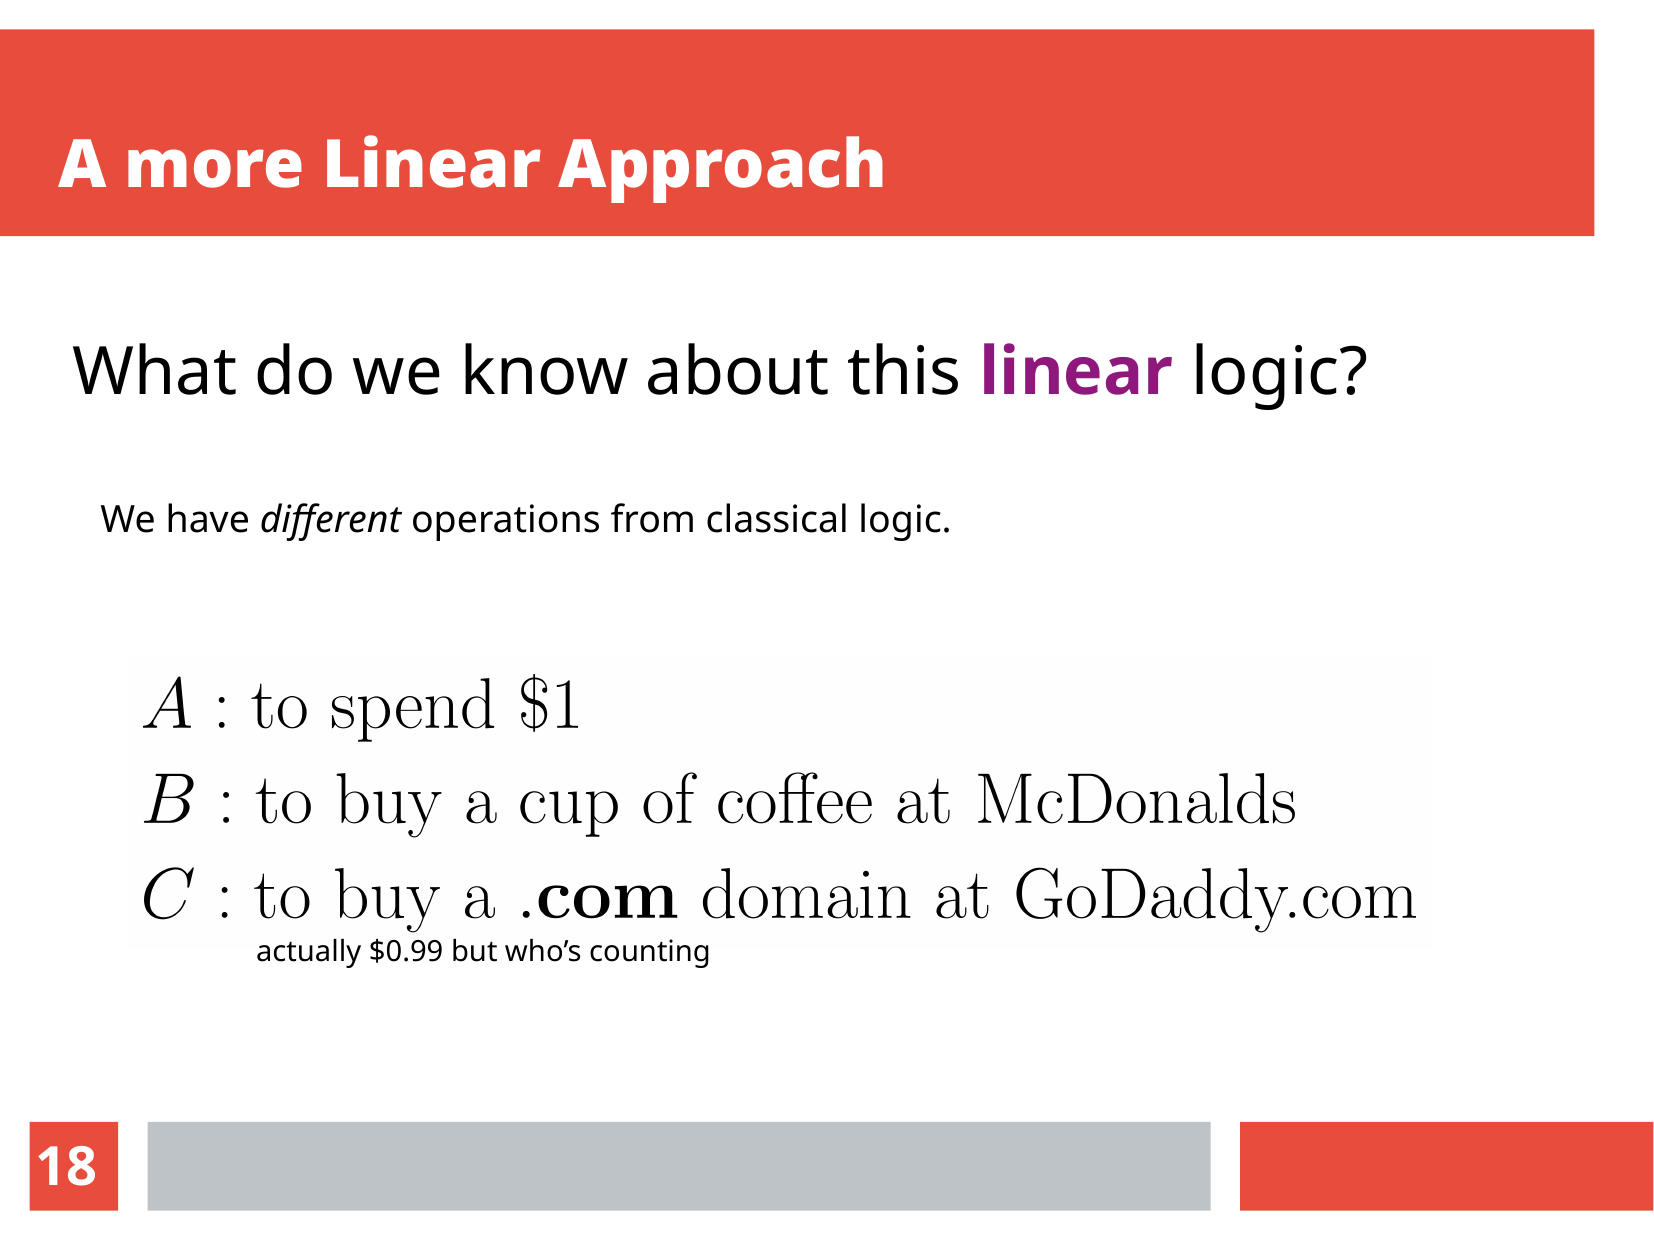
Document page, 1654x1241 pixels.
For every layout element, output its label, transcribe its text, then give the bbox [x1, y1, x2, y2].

text_box What do we know about this linear logic? [57, 315, 1487, 408]
text_box actually $0.99 but who’s counting [241, 923, 766, 972]
text_box 18 [20, 1119, 254, 1210]
text_box We have different operations from classical logic. [85, 485, 1044, 544]
picture [126, 657, 1432, 949]
title A more Linear Approach [59, 58, 1595, 207]
